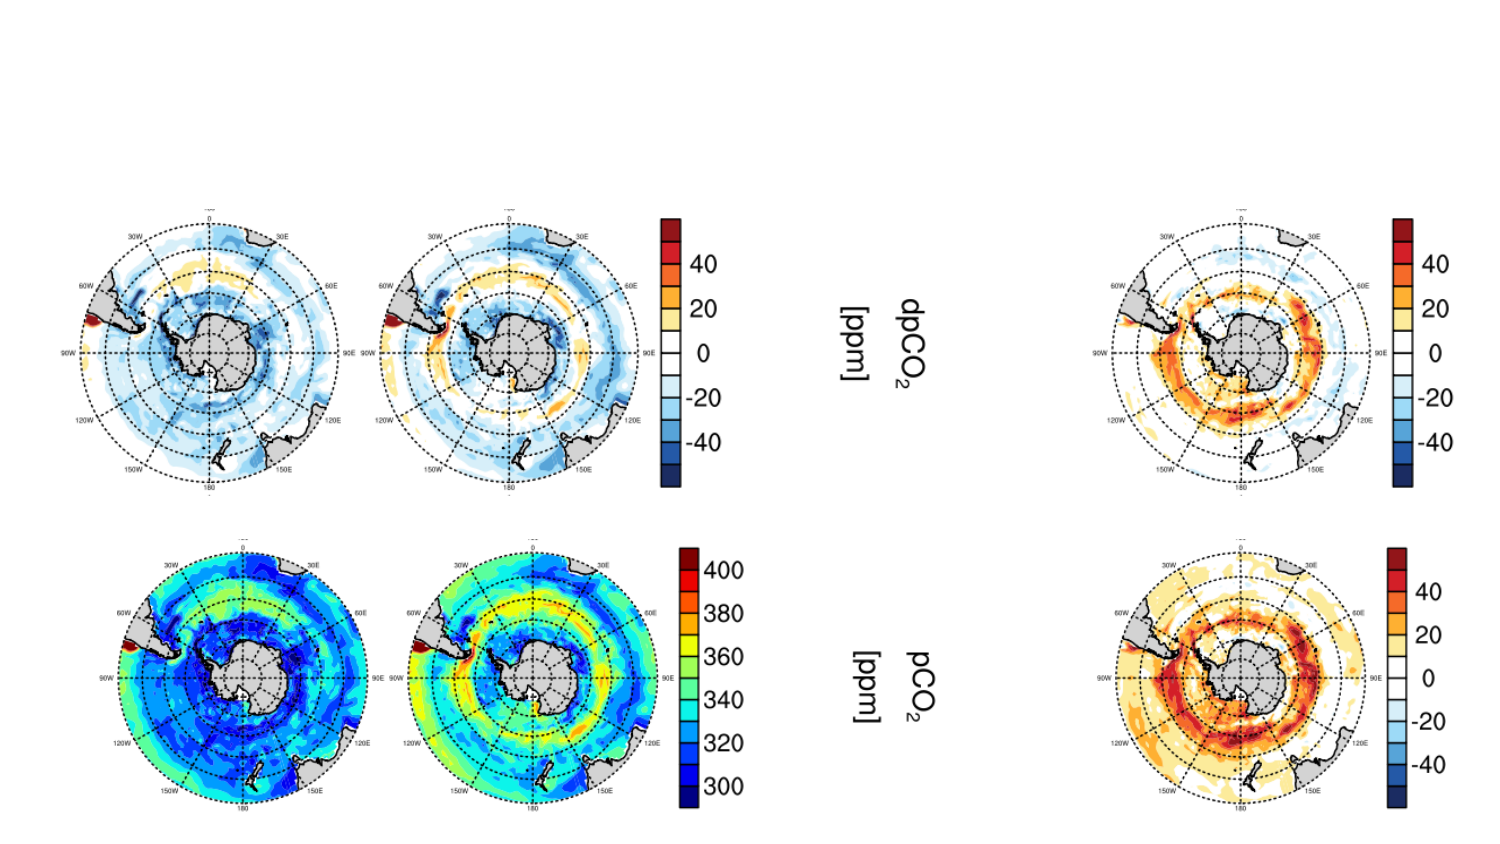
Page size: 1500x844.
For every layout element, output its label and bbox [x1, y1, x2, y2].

picture [72, 539, 1455, 815]
picture [56, 209, 1471, 496]
